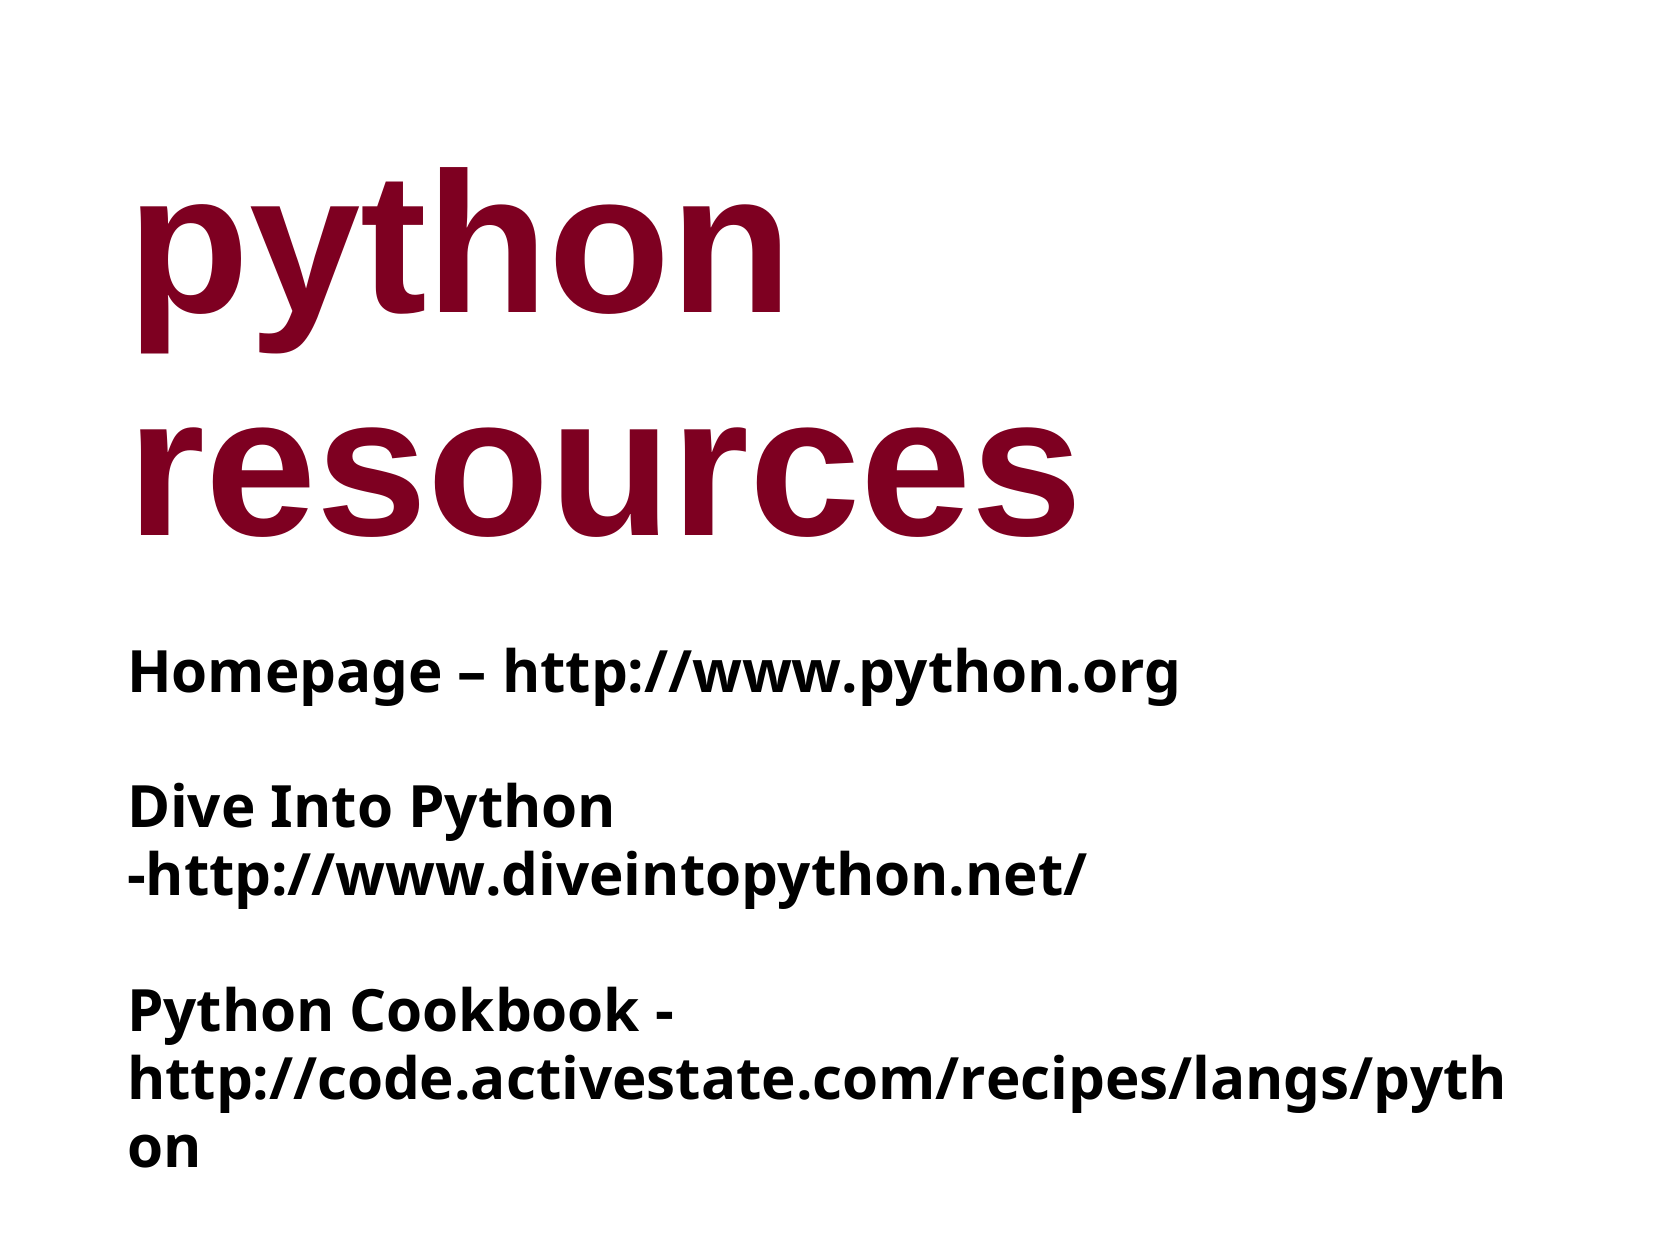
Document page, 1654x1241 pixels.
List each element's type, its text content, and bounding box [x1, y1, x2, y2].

text_box python resources [168, 223, 212, 295]
text_box Homepage – http://www.python.org Dive Into Python -http://www.diveintopython.net/ Python Cookbook - http://code.activestate.com/recipes/langs/python [112, 628, 1538, 1163]
text_box python resources [112, 112, 1575, 338]
